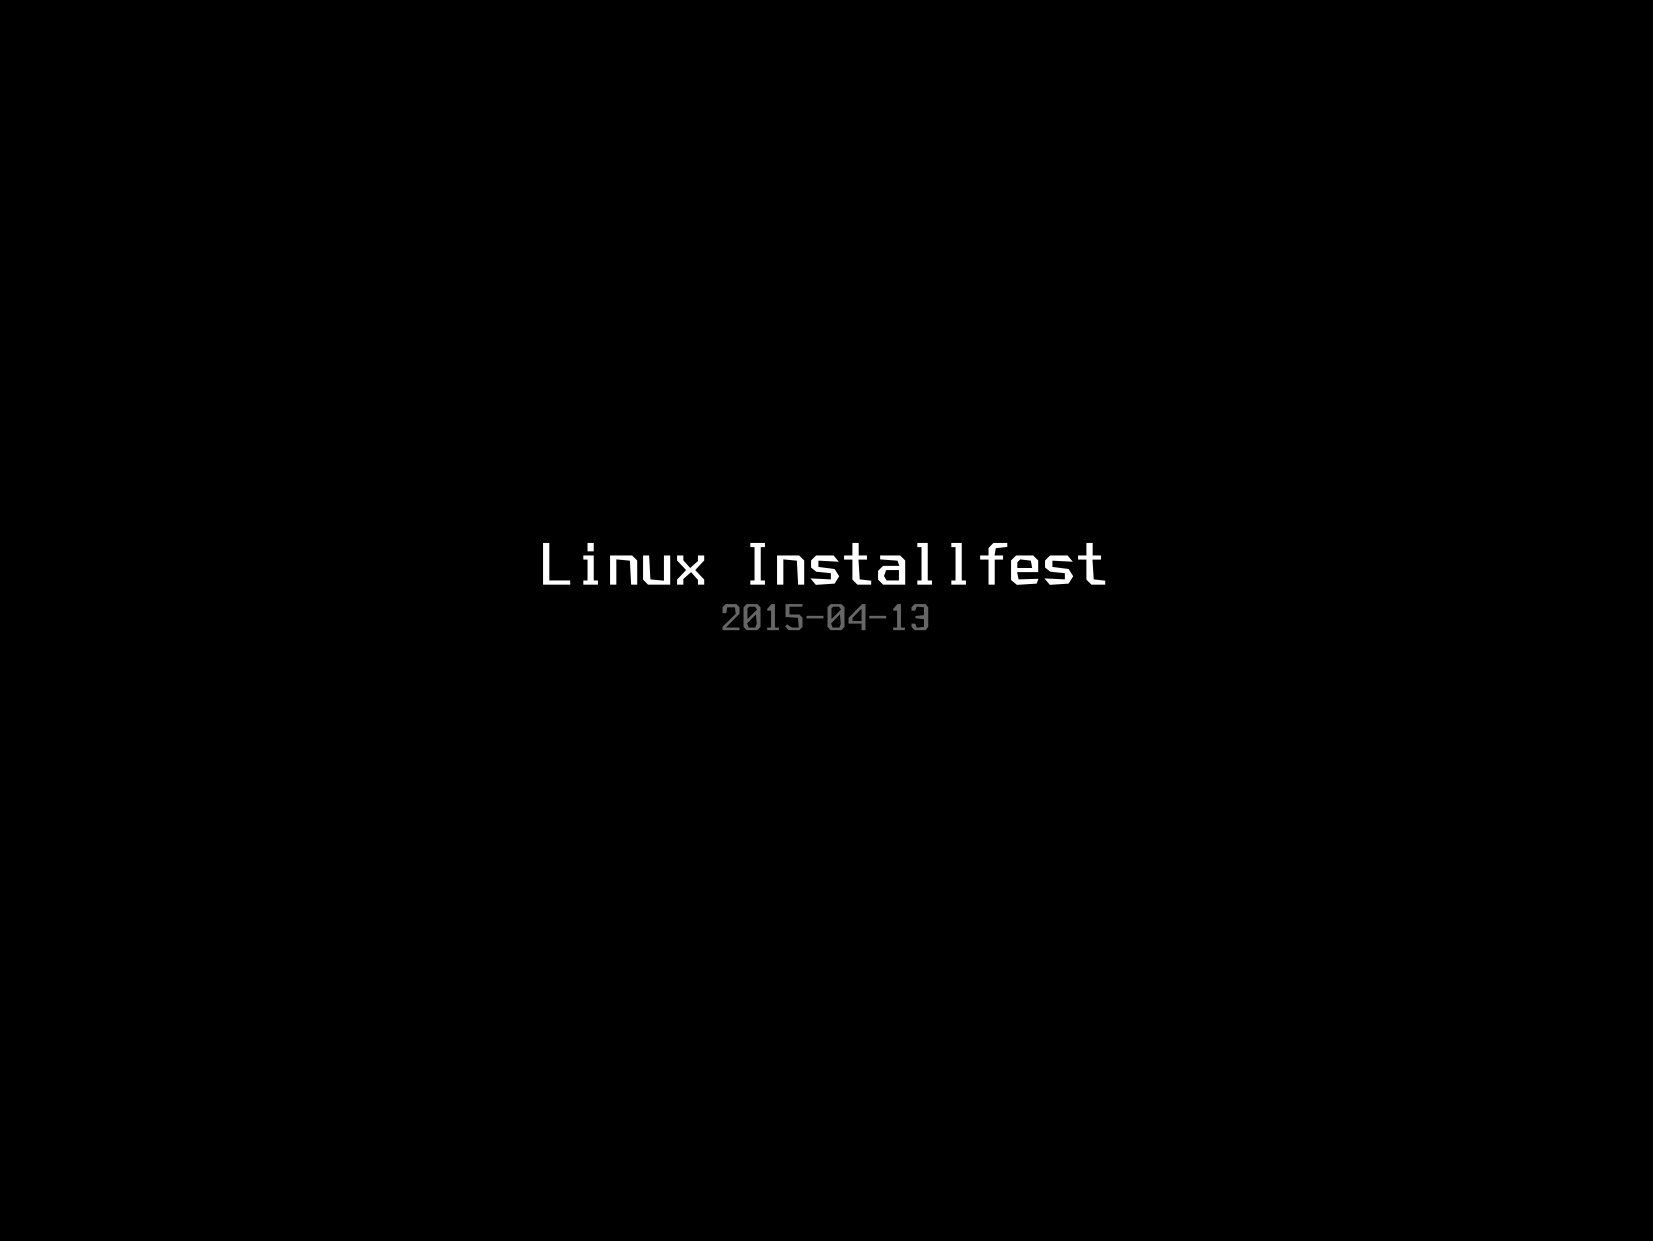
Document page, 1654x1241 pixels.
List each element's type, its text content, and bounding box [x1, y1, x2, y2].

subtitle Linux Installfest 2015-04-13 [82, 225, 1571, 945]
